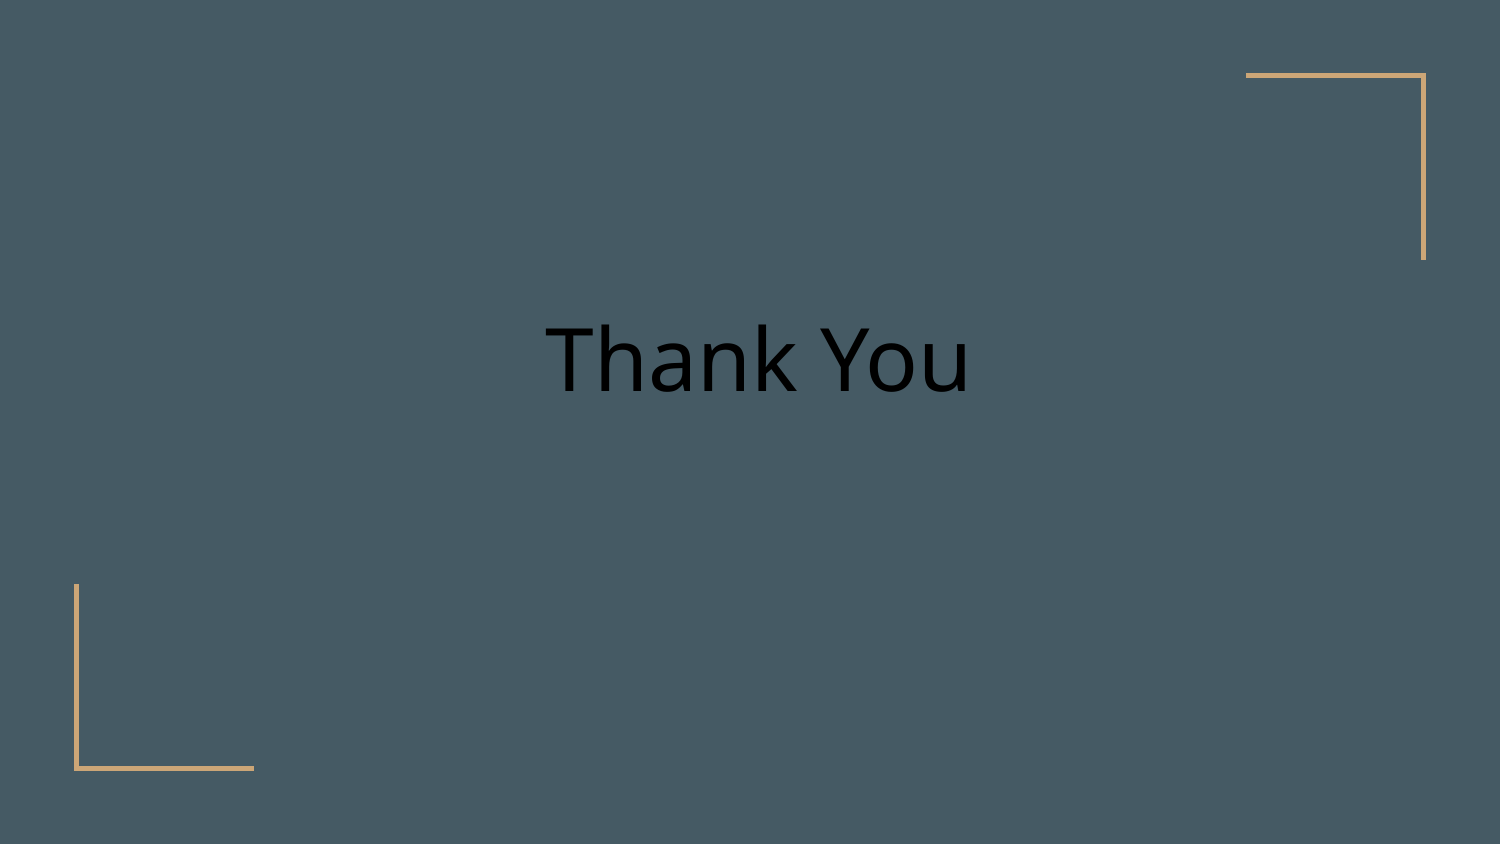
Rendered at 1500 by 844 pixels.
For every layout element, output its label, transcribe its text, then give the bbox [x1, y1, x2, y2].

text_box Thank You [524, 231, 994, 481]
